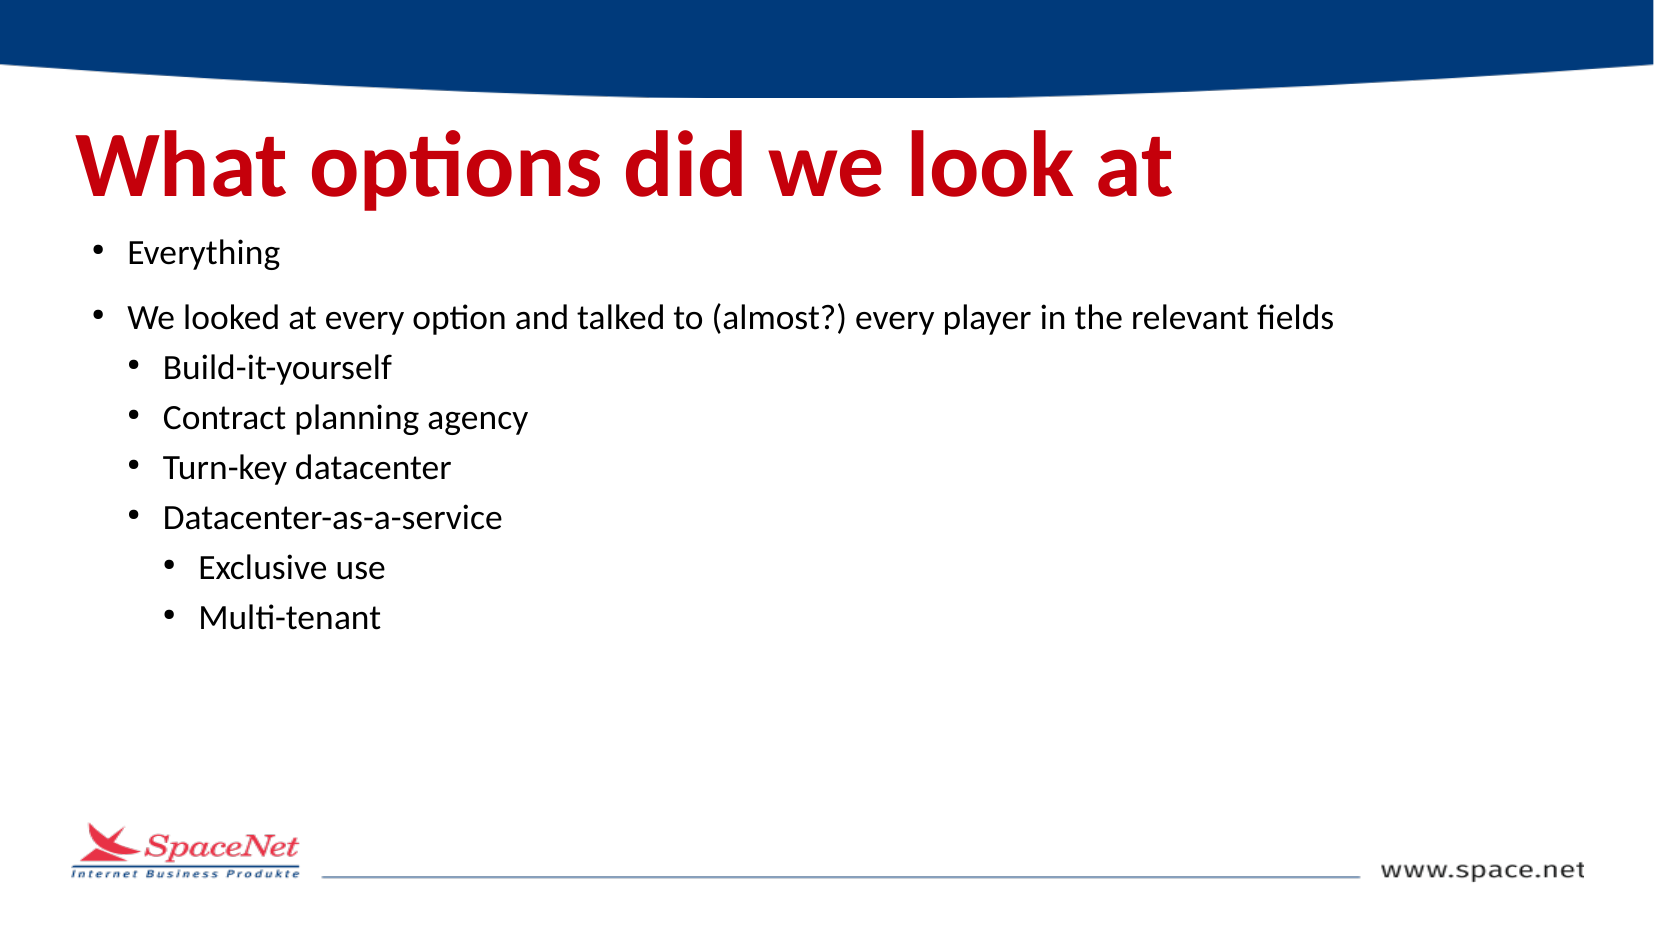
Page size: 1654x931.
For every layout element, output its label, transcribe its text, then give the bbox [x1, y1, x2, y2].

text_box What options did we look at [60, 95, 1576, 223]
text_box Everything We looked at every option and talked to (almost?) every player in the relevant fields Build-it-yourself Contract planning agency Turn-key datacenter Datacenter-as-a-service Exclusive use Multi-tenant [77, 223, 1576, 645]
